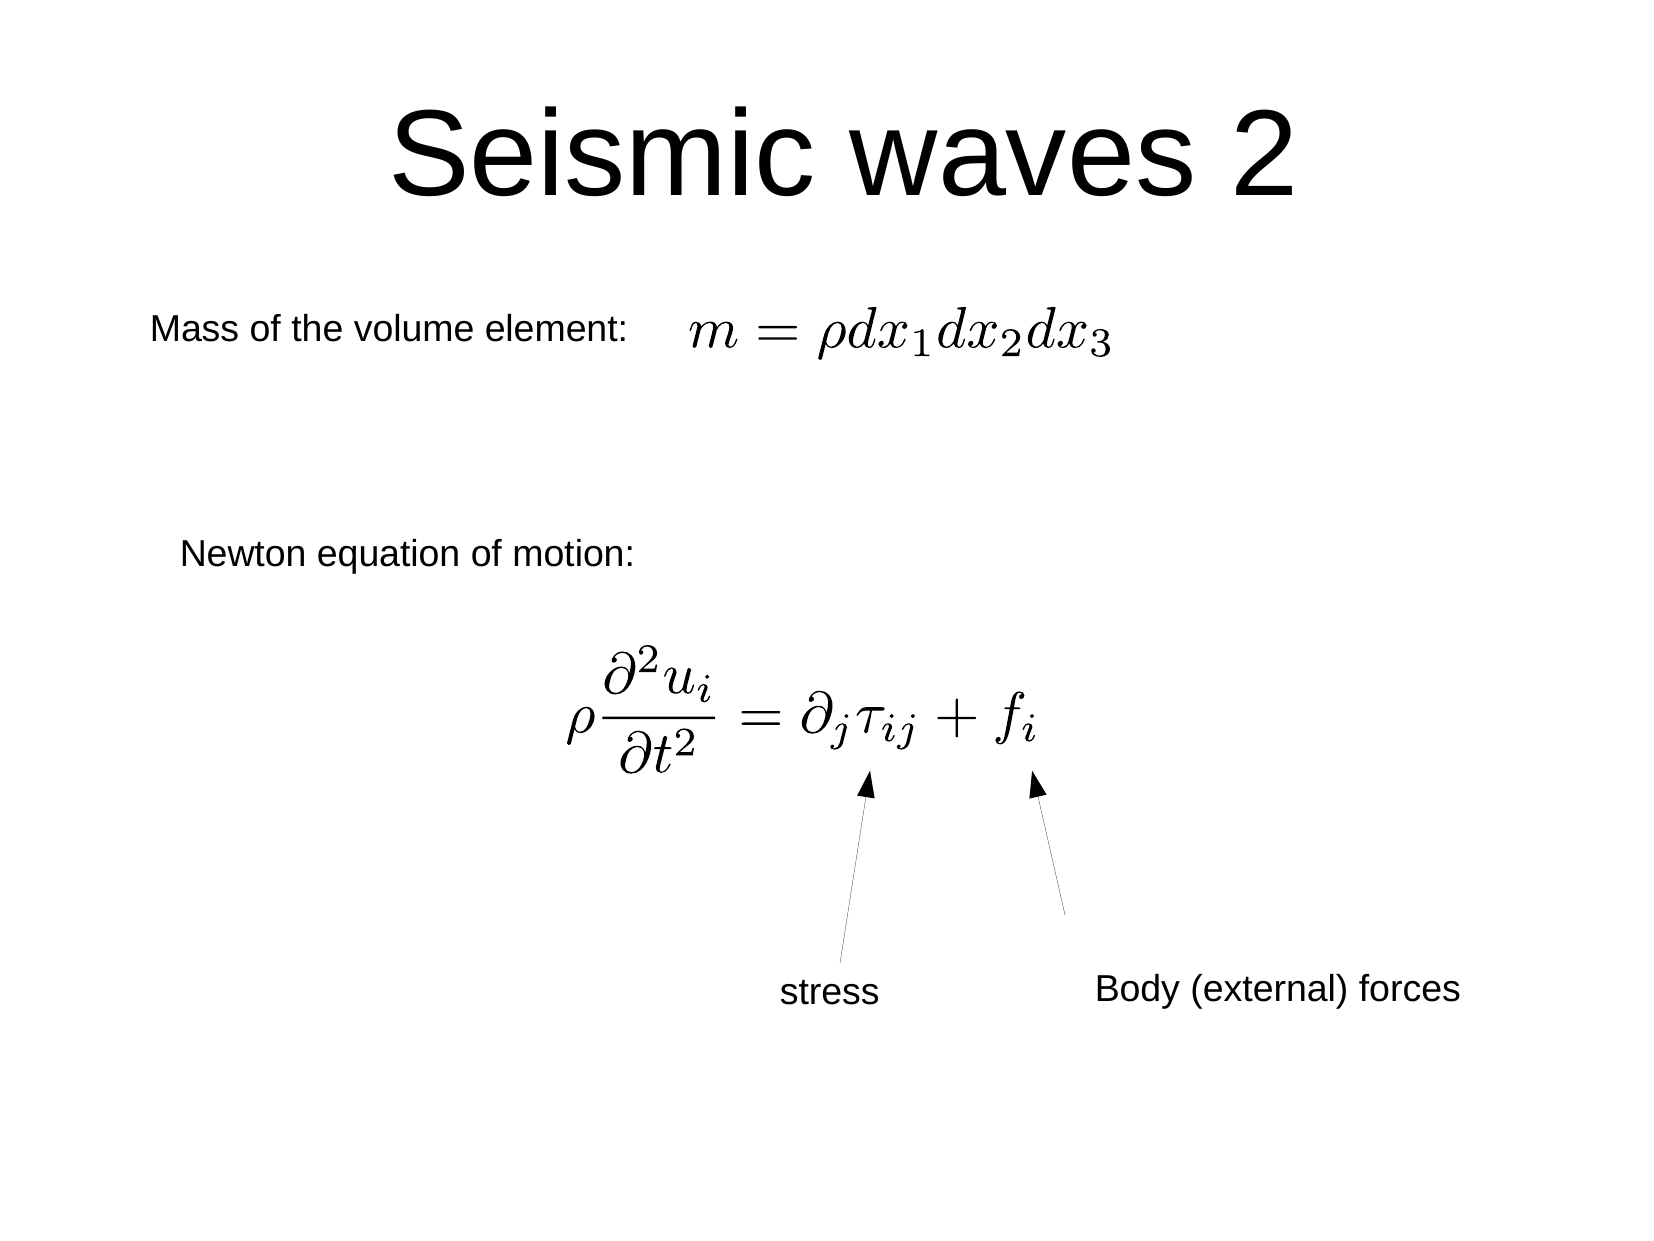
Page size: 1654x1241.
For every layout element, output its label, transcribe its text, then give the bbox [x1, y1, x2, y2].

text_box Body (external) forces [1080, 960, 1476, 1017]
text_box stress [765, 963, 895, 1021]
text_box Mass of the volume element: [135, 300, 654, 357]
text_box [689, 306, 1111, 361]
title Seismic waves 2 [82, 49, 1571, 257]
text_box [567, 645, 1036, 774]
text_box Newton equation of motion: [165, 524, 651, 582]
